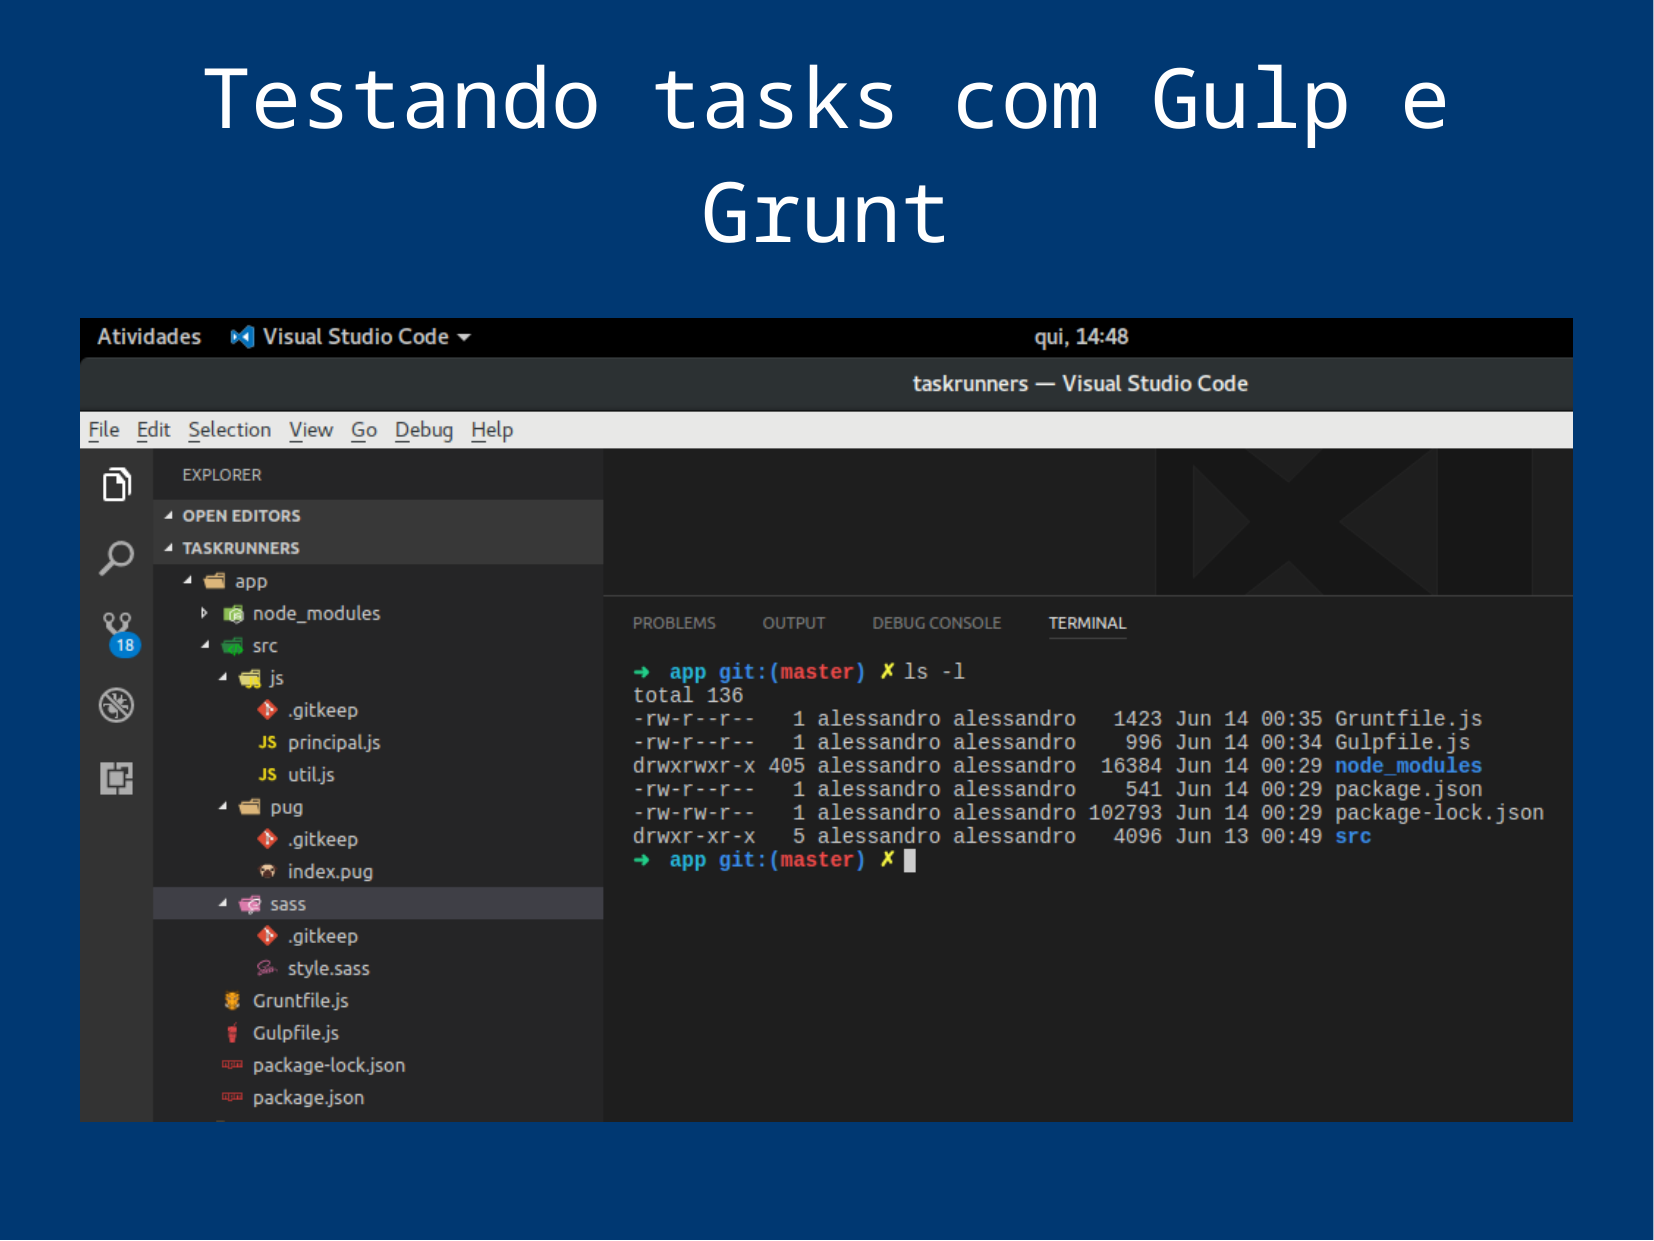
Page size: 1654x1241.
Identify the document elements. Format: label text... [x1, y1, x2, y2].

title Testando tasks com Gulp e Grunt [82, 49, 1571, 257]
picture [80, 318, 1573, 1123]
